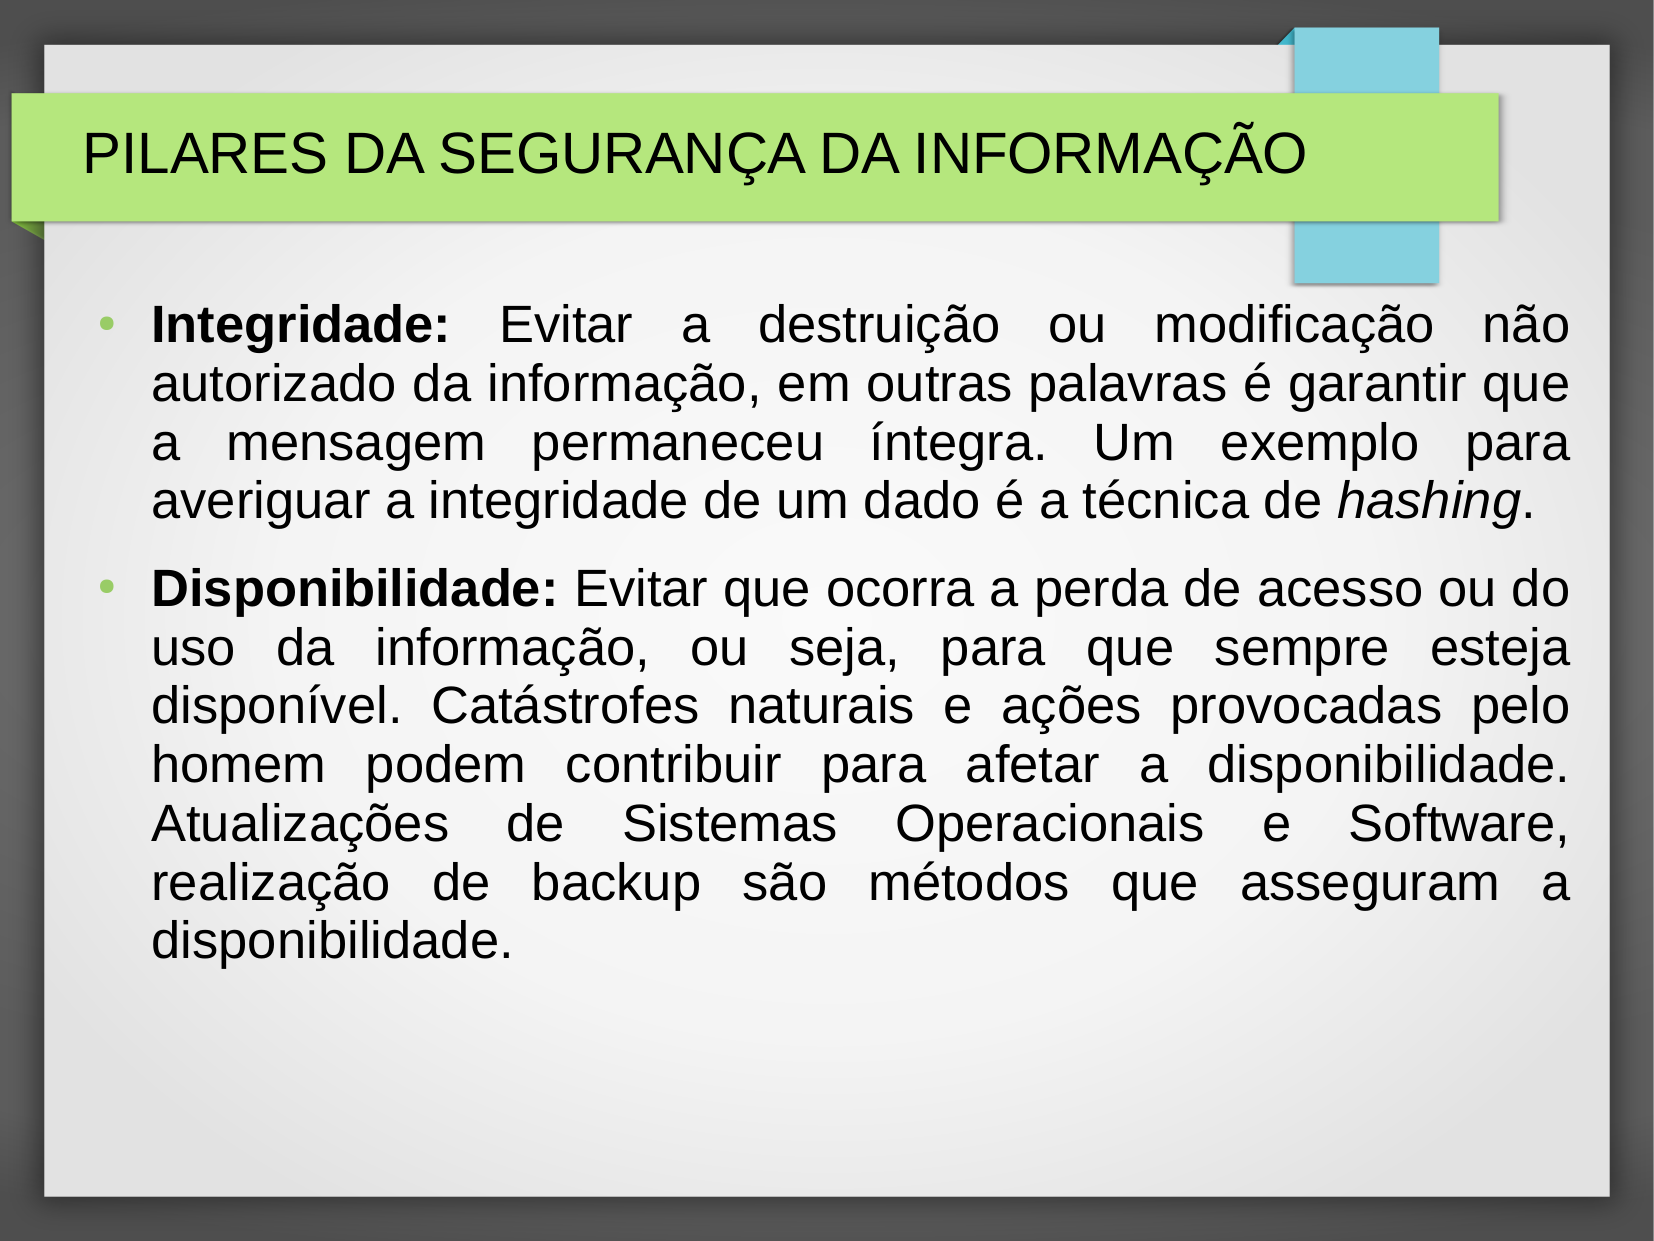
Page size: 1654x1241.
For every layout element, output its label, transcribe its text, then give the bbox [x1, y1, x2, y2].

title PILARES DA SEGURANÇA DA INFORMAÇÃO [82, 88, 1501, 219]
list Integridade: Evitar a destruição ou modificação não autorizado da informação, em outras palavras é garantir que a mensagem permaneceu íntegra. Um exemplo para averiguar a integridade de um dado é a técnica de hashing. Disponibilidade: Evitar que ocorra a perda de acesso ou do uso da informação, ou seja, para que sempre esteja disponível. Catástrofes naturais e ações provocadas pelo homem podem contribuir para afetar a disponibilidade. Atualizações de Sistemas Operacionais e Software, realização de backup são métodos que asseguram a disponibilidade. [82, 295, 1571, 1015]
picture [0, 0, 1654, 1241]
